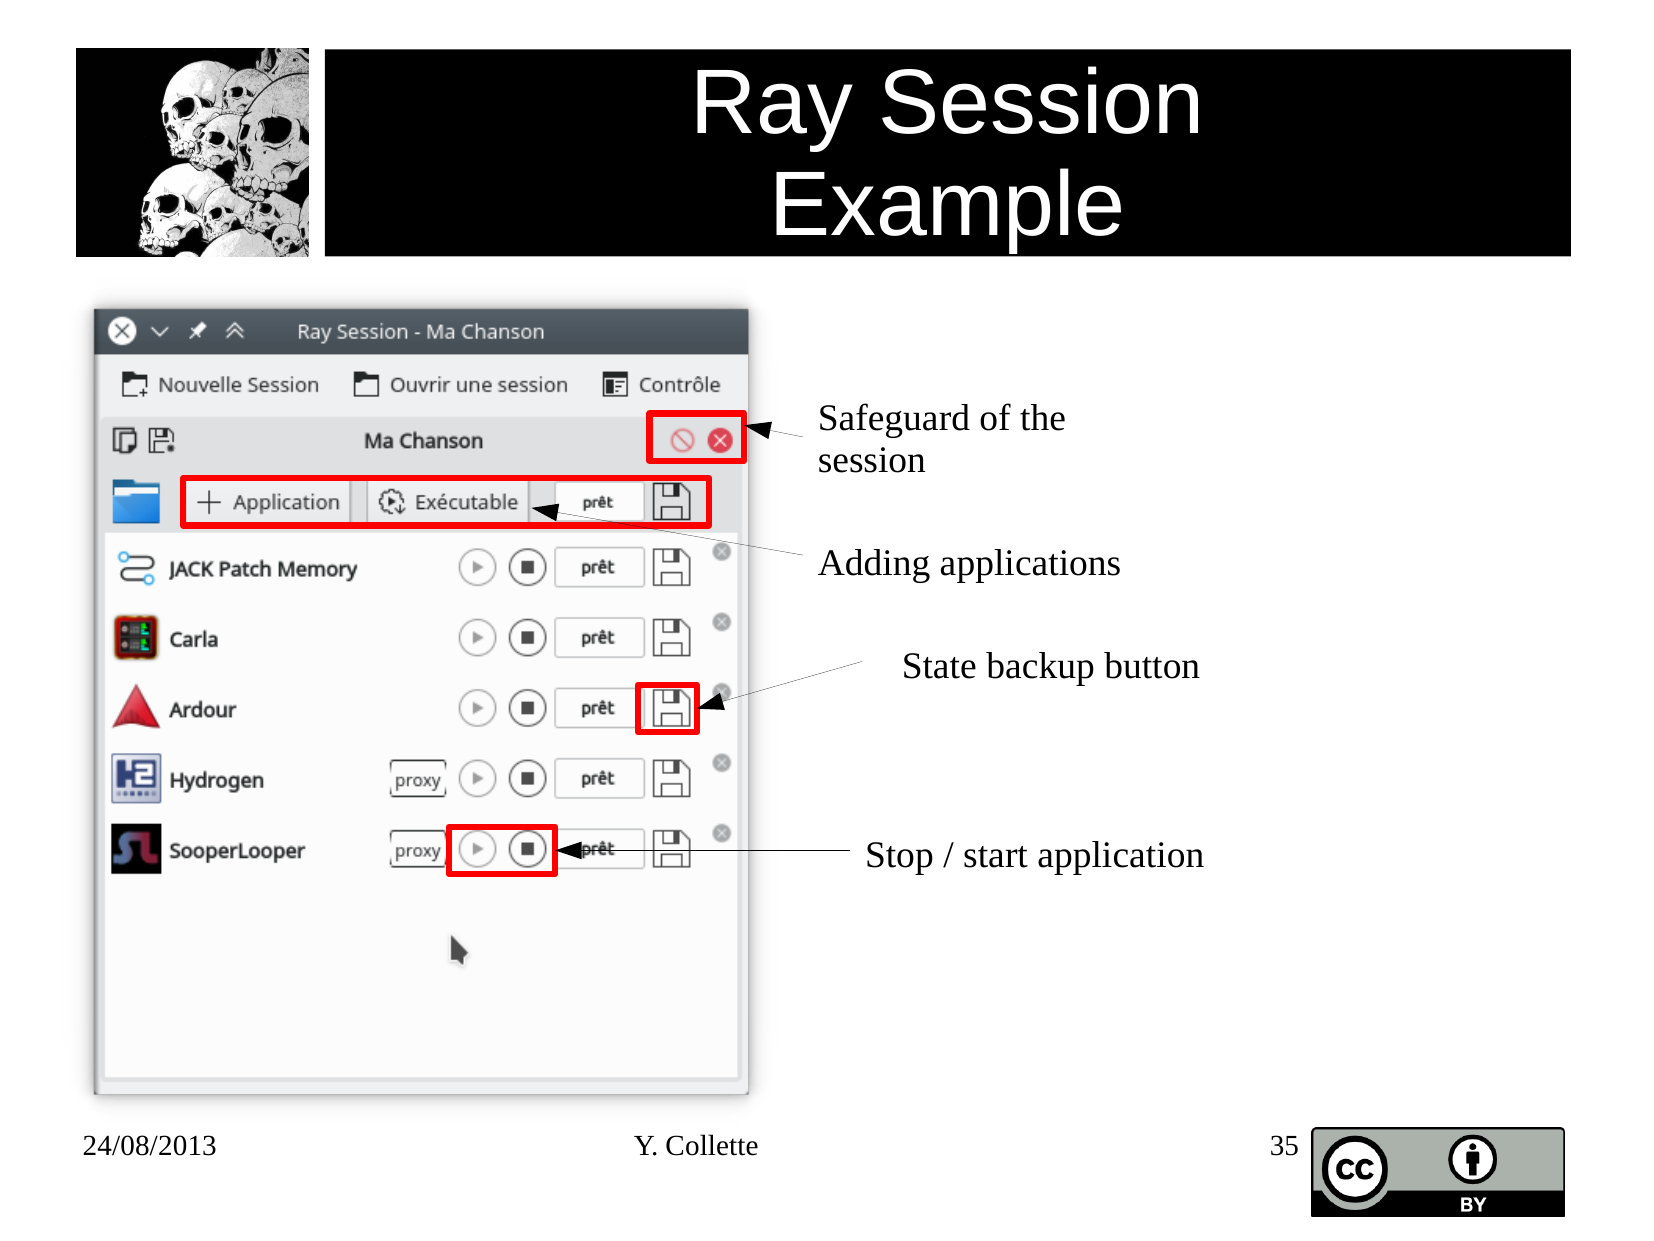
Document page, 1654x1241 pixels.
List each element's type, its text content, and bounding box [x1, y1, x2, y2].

text_box Stop / start application [850, 826, 1241, 898]
picture [452, 830, 552, 871]
text_box State backup button [838, 637, 1264, 736]
picture [76, 48, 309, 257]
picture [653, 417, 741, 458]
text_box Adding applications [803, 534, 1158, 591]
picture [63, 278, 780, 1126]
picture [557, 513, 606, 522]
picture [641, 688, 694, 729]
title Ray Session Example [324, 49, 1571, 257]
picture [1311, 1127, 1565, 1217]
text_box Safeguard of the session [803, 389, 1099, 488]
picture [186, 481, 706, 522]
